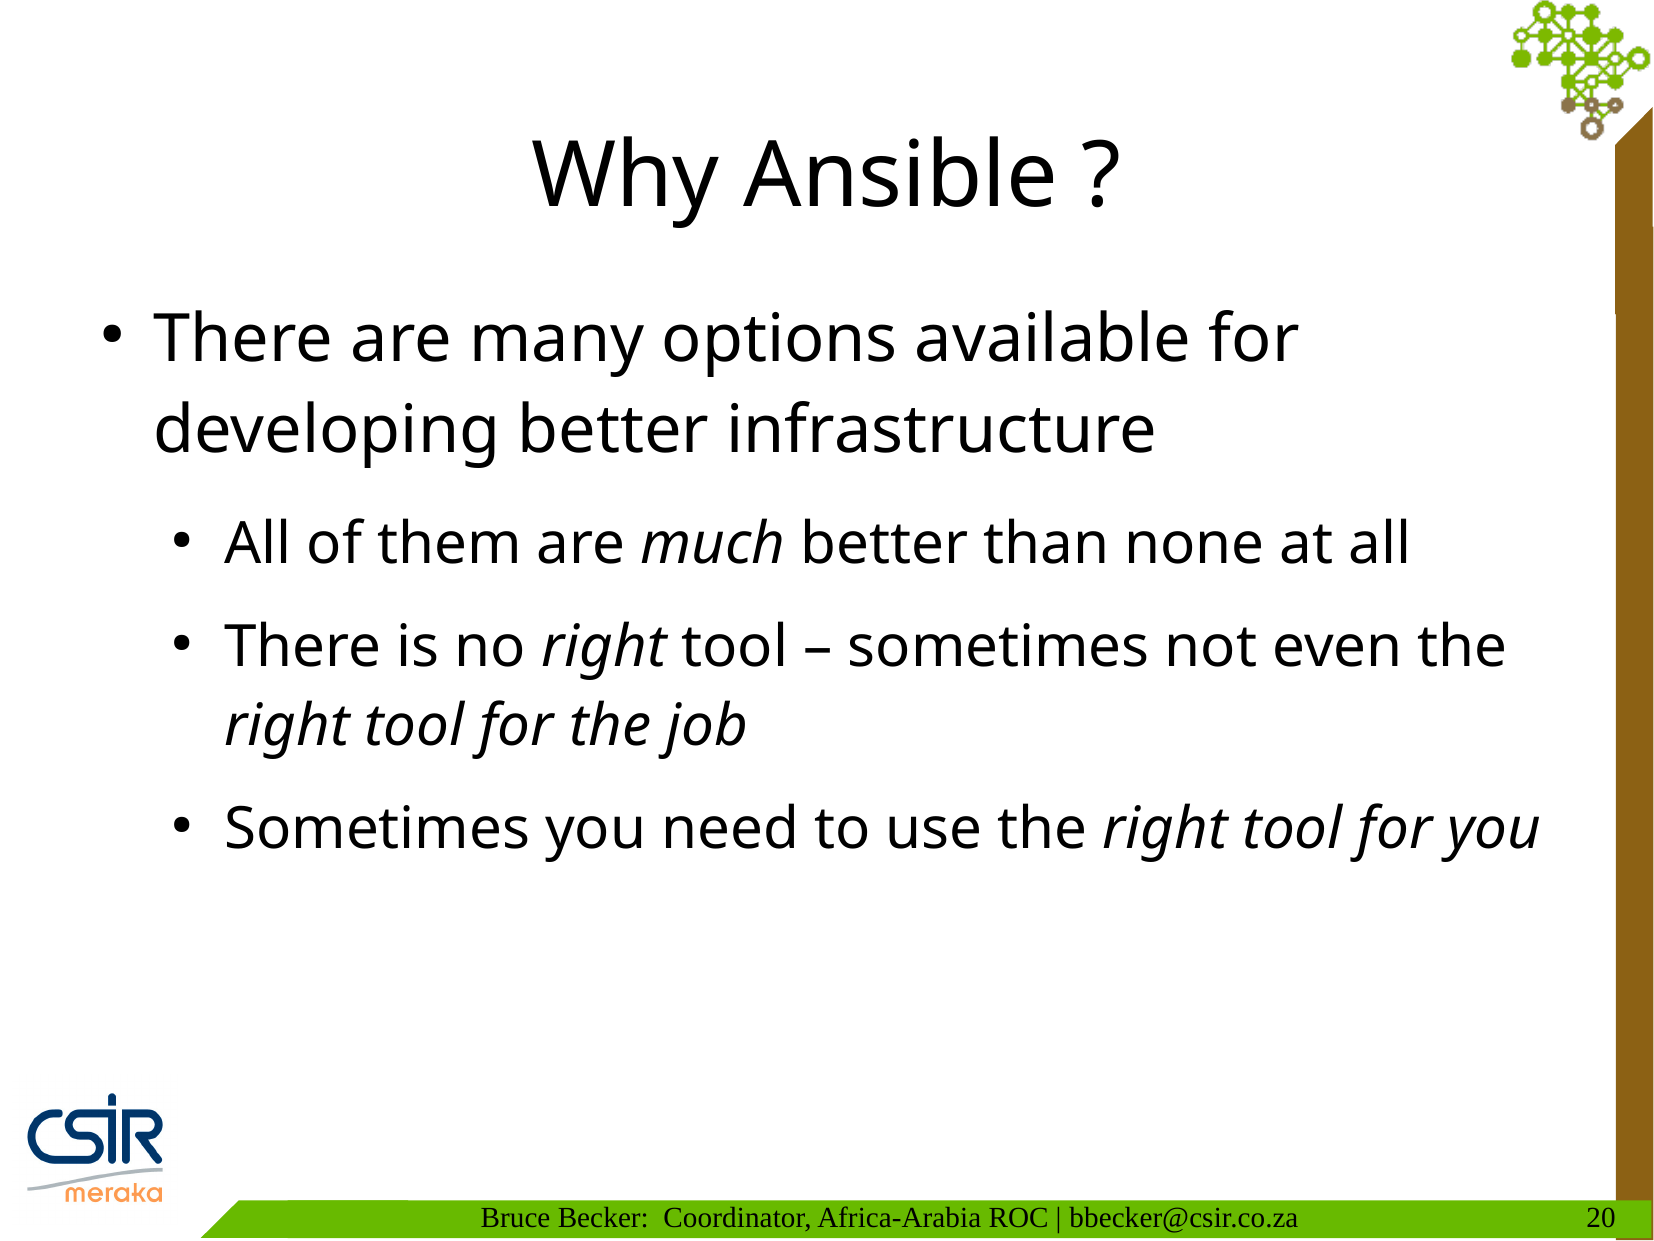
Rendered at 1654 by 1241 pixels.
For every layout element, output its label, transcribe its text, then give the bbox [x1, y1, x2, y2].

list There are many options available for developing better infrastructure All of them are much better than none at all There is no right tool – sometimes not even the right tool for the job Sometimes you need to use the right tool for you [82, 290, 1571, 1010]
title Why Ansible ? [82, 67, 1571, 275]
picture [1503, 0, 1654, 144]
picture [12, 1074, 178, 1225]
